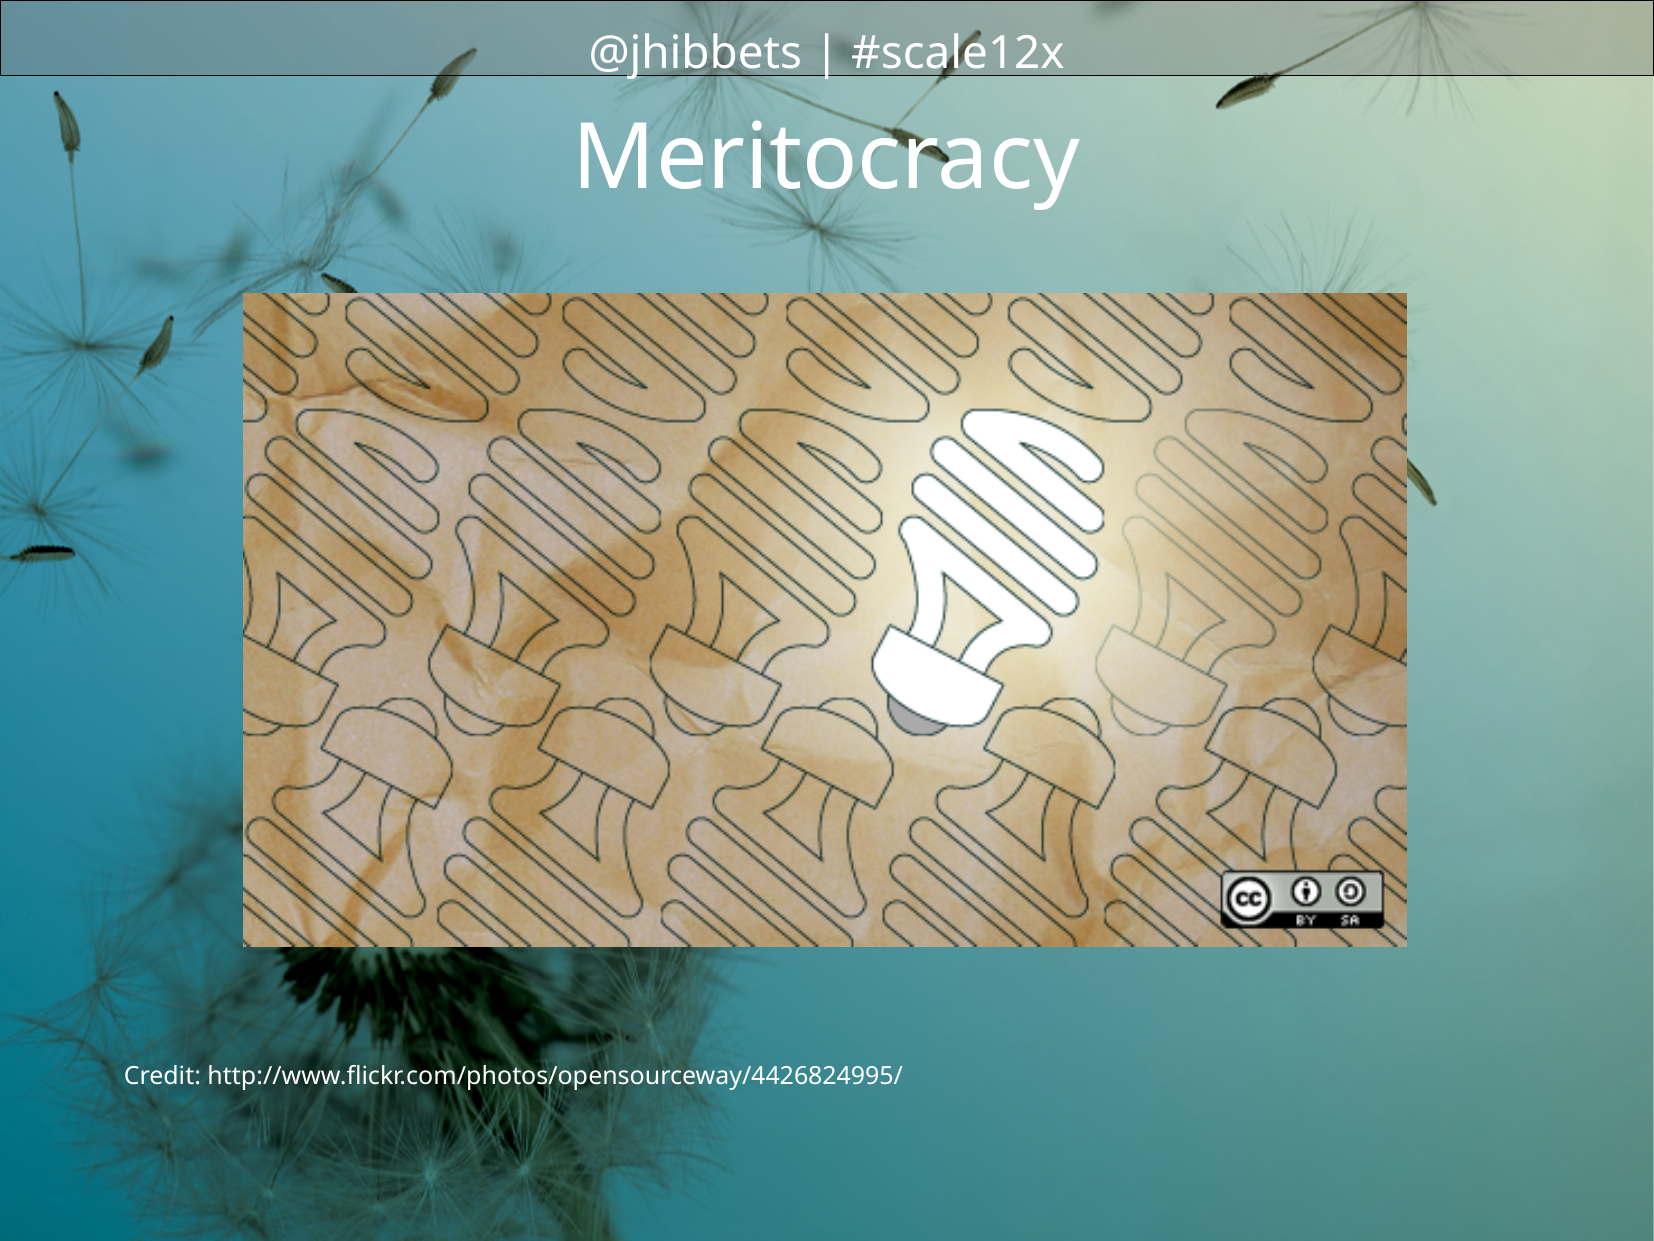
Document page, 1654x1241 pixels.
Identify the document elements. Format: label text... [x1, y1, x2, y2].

title Meritocracy [82, 49, 1571, 257]
picture [0, 76, 1654, 1241]
text_box Credit: http://www.flickr.com/photos/opensourceway/4426824995/ [109, 1050, 934, 1094]
